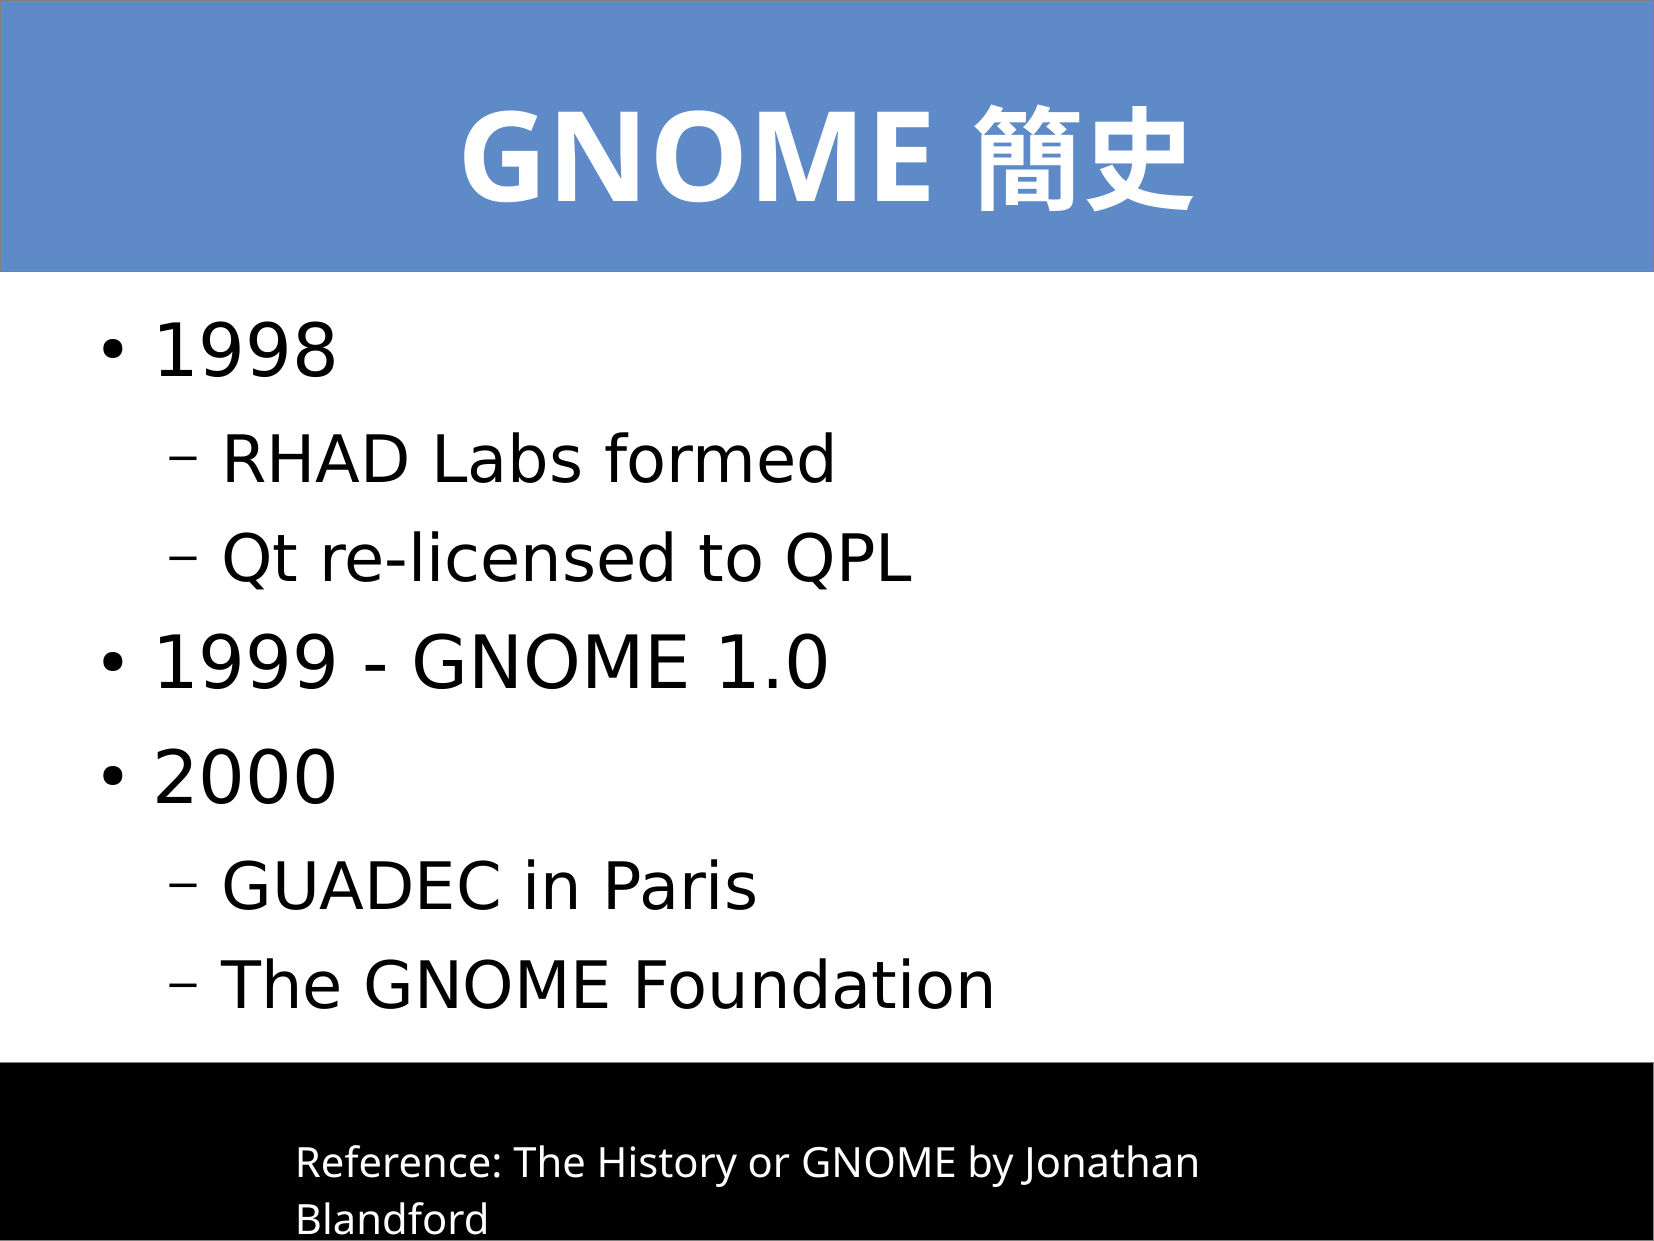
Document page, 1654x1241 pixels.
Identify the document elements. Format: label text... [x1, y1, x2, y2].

text_box [0, 1062, 1654, 1241]
title GNOME簡史 [82, 49, 1571, 257]
text_box [0, 0, 1654, 272]
text_box Reference: The History or GNOME by Jonathan Blandford [280, 1125, 1405, 1241]
list 1998 RHAD Labs formed Qt re-licensed to QPL 1999 - GNOME 1.0 2000 GUADEC in Paris The GNOME Foundation [82, 307, 1538, 1028]
